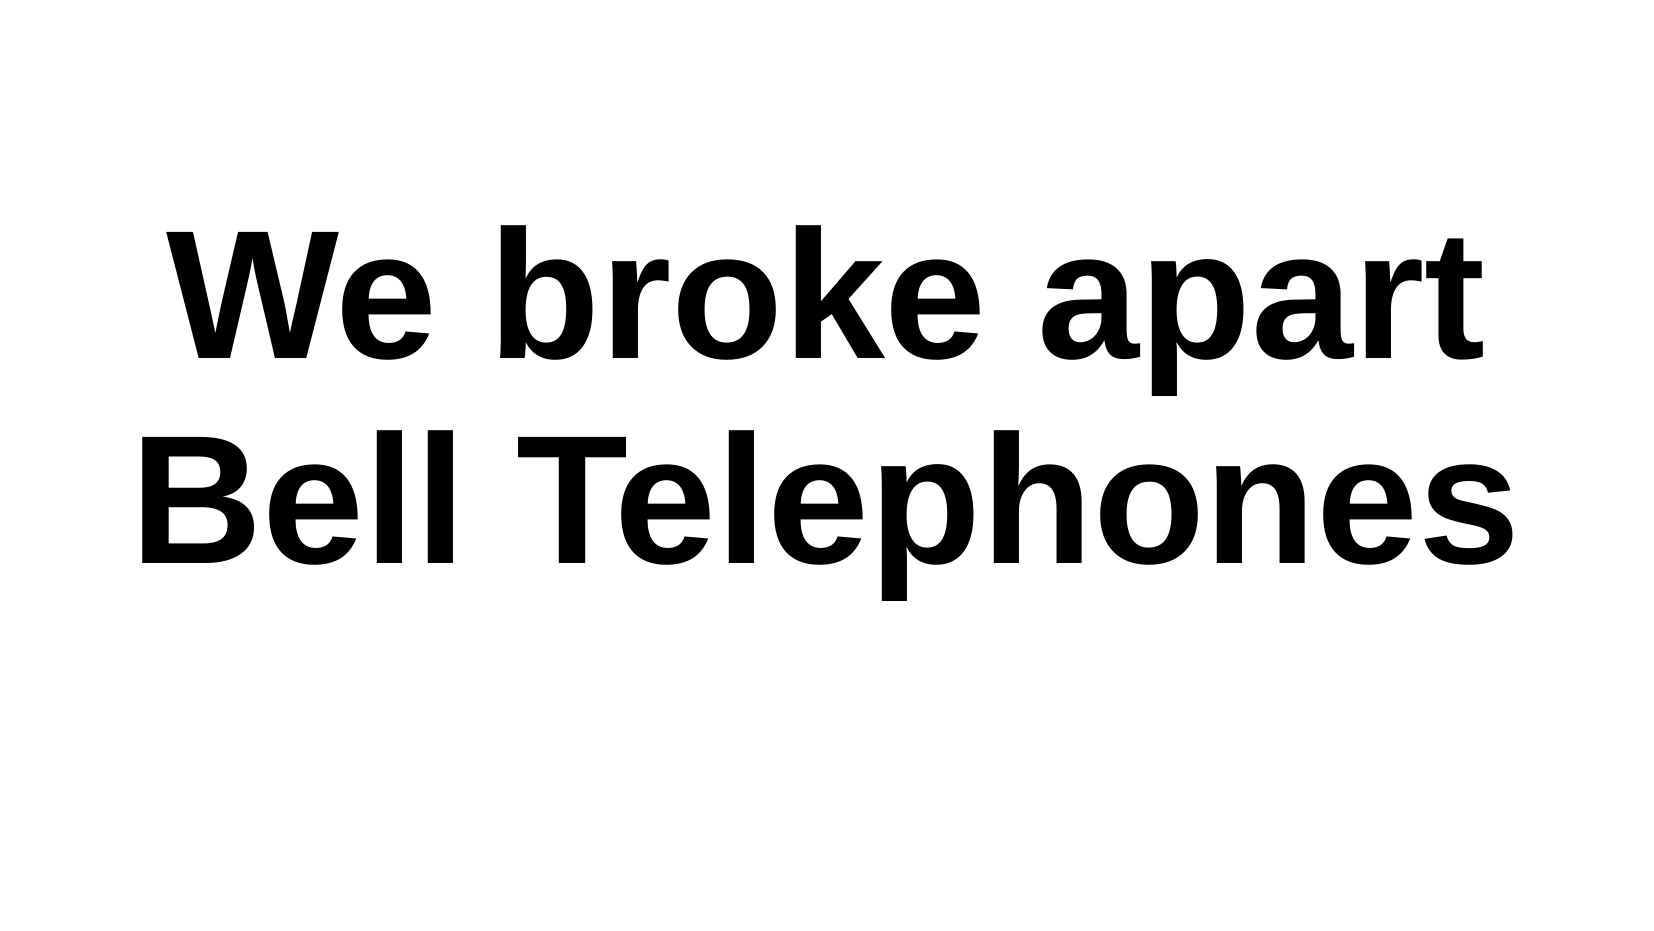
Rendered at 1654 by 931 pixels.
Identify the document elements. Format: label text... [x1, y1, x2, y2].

subtitle We broke apart Bell Telephones [82, 37, 1571, 757]
